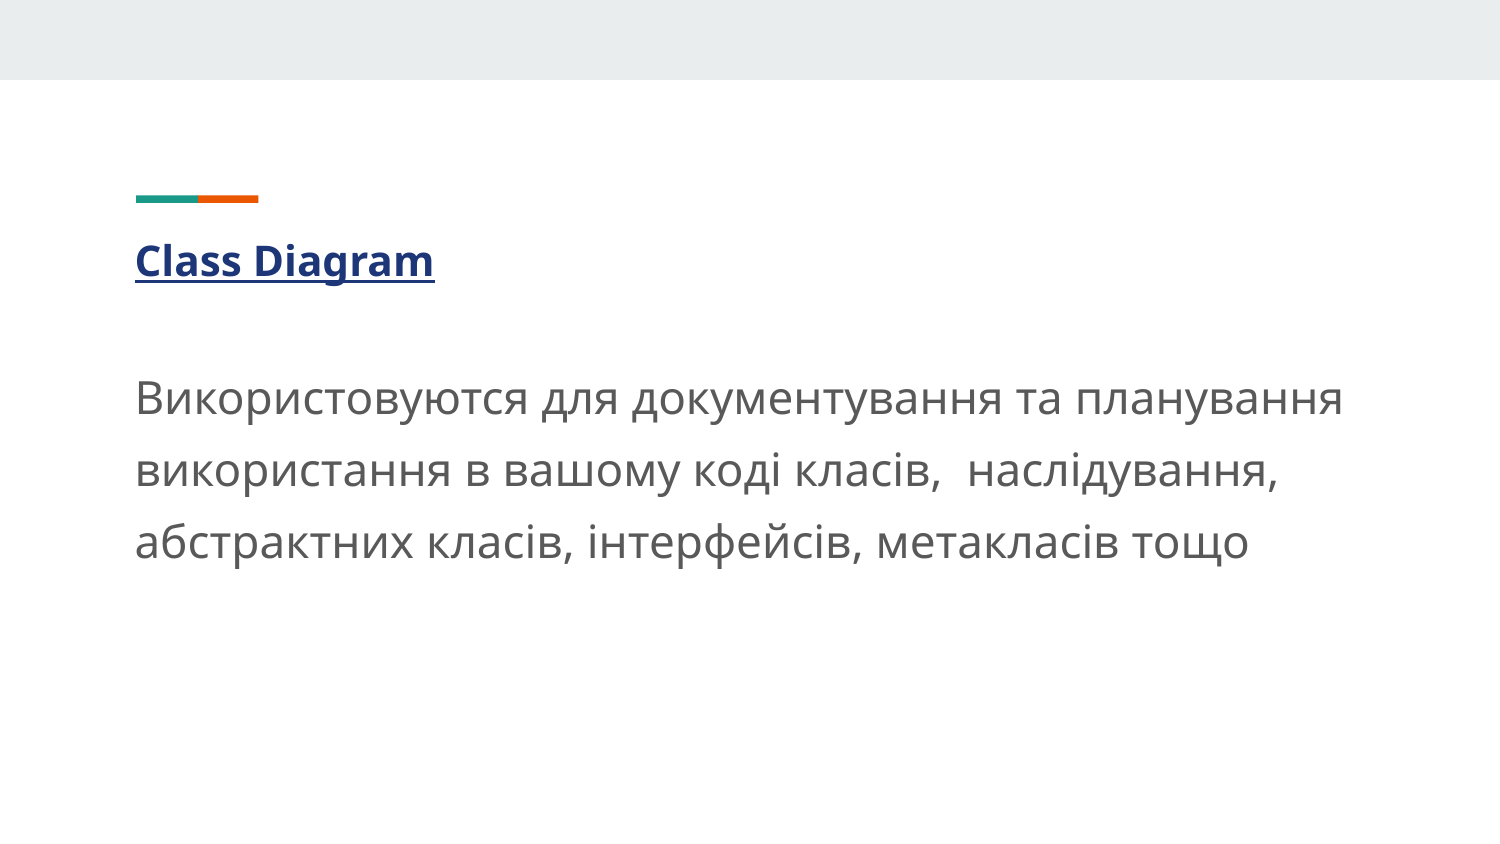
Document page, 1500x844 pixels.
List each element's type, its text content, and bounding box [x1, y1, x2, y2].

list Використовуются для документування та планування використання в вашому коді класів, наслідування, абстрактних класів, інтерфейсів, метакласів тощо [119, 341, 1381, 712]
title Class Diagram [119, 216, 1381, 305]
